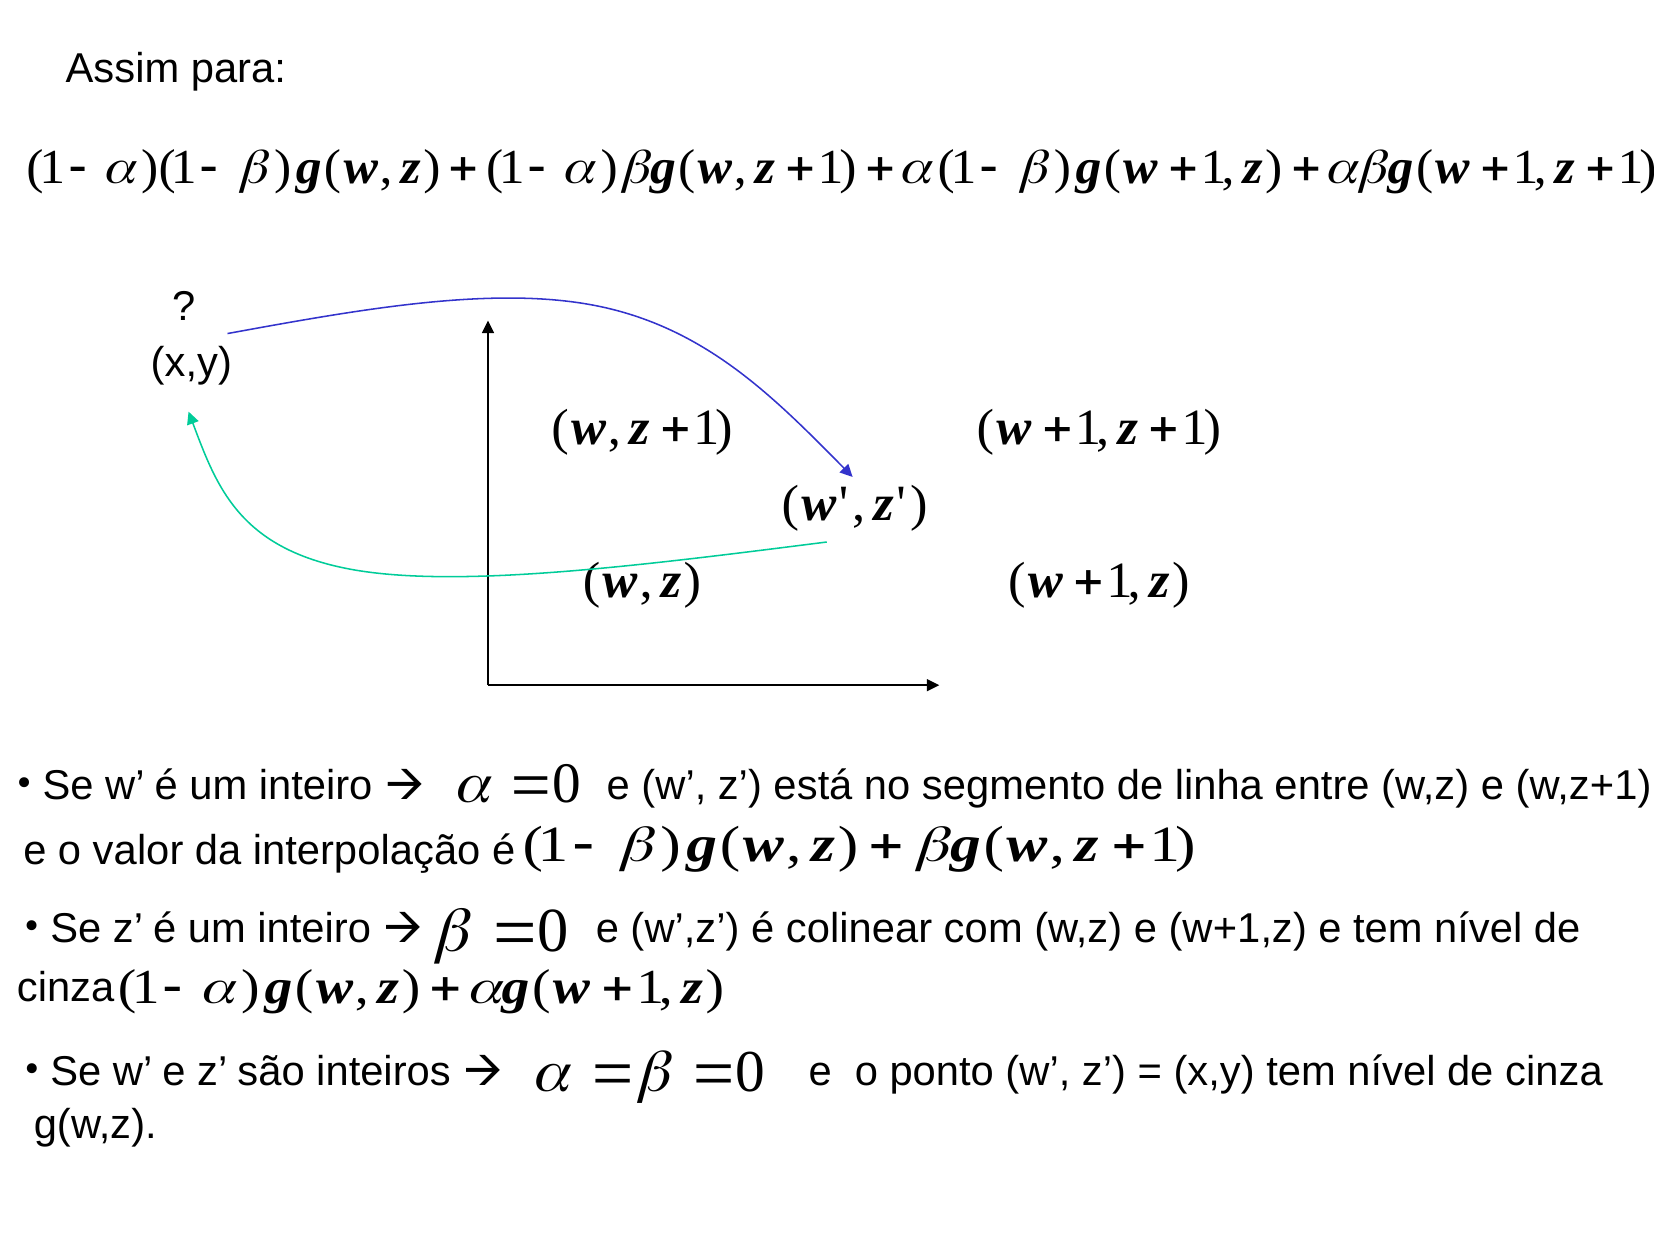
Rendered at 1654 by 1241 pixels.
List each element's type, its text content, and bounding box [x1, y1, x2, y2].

text_box ? [142, 270, 211, 337]
text_box g(w,z). [4, 1088, 172, 1155]
text_box e o valor da interpolação é [0, 814, 543, 881]
chart [110, 893, 736, 1024]
text_box e o ponto (w’, z’) = (x,y) tem nível de cinza [778, 1036, 1642, 1102]
text_box e (w’,z’) é colinear com (w,z) e (w+1,z) e tem nível de [566, 893, 1608, 960]
chart [527, 1036, 775, 1117]
chart [449, 750, 1205, 883]
chart [544, 393, 1231, 619]
text_box Assim para: [36, 33, 302, 100]
text_box e (w’, z’) está no segmento de linha entre (w,z) e (w,z+1) [577, 749, 1654, 816]
text_box (x,y) [120, 326, 248, 393]
text_box Se z’ é um inteiro  [9, 893, 423, 958]
text_box Se w’ e z’ são inteiros  [9, 1036, 527, 1102]
chart [19, 138, 1654, 204]
text_box Se w’ é um inteiro  [2, 749, 453, 814]
text_box cinza [0, 951, 130, 1018]
